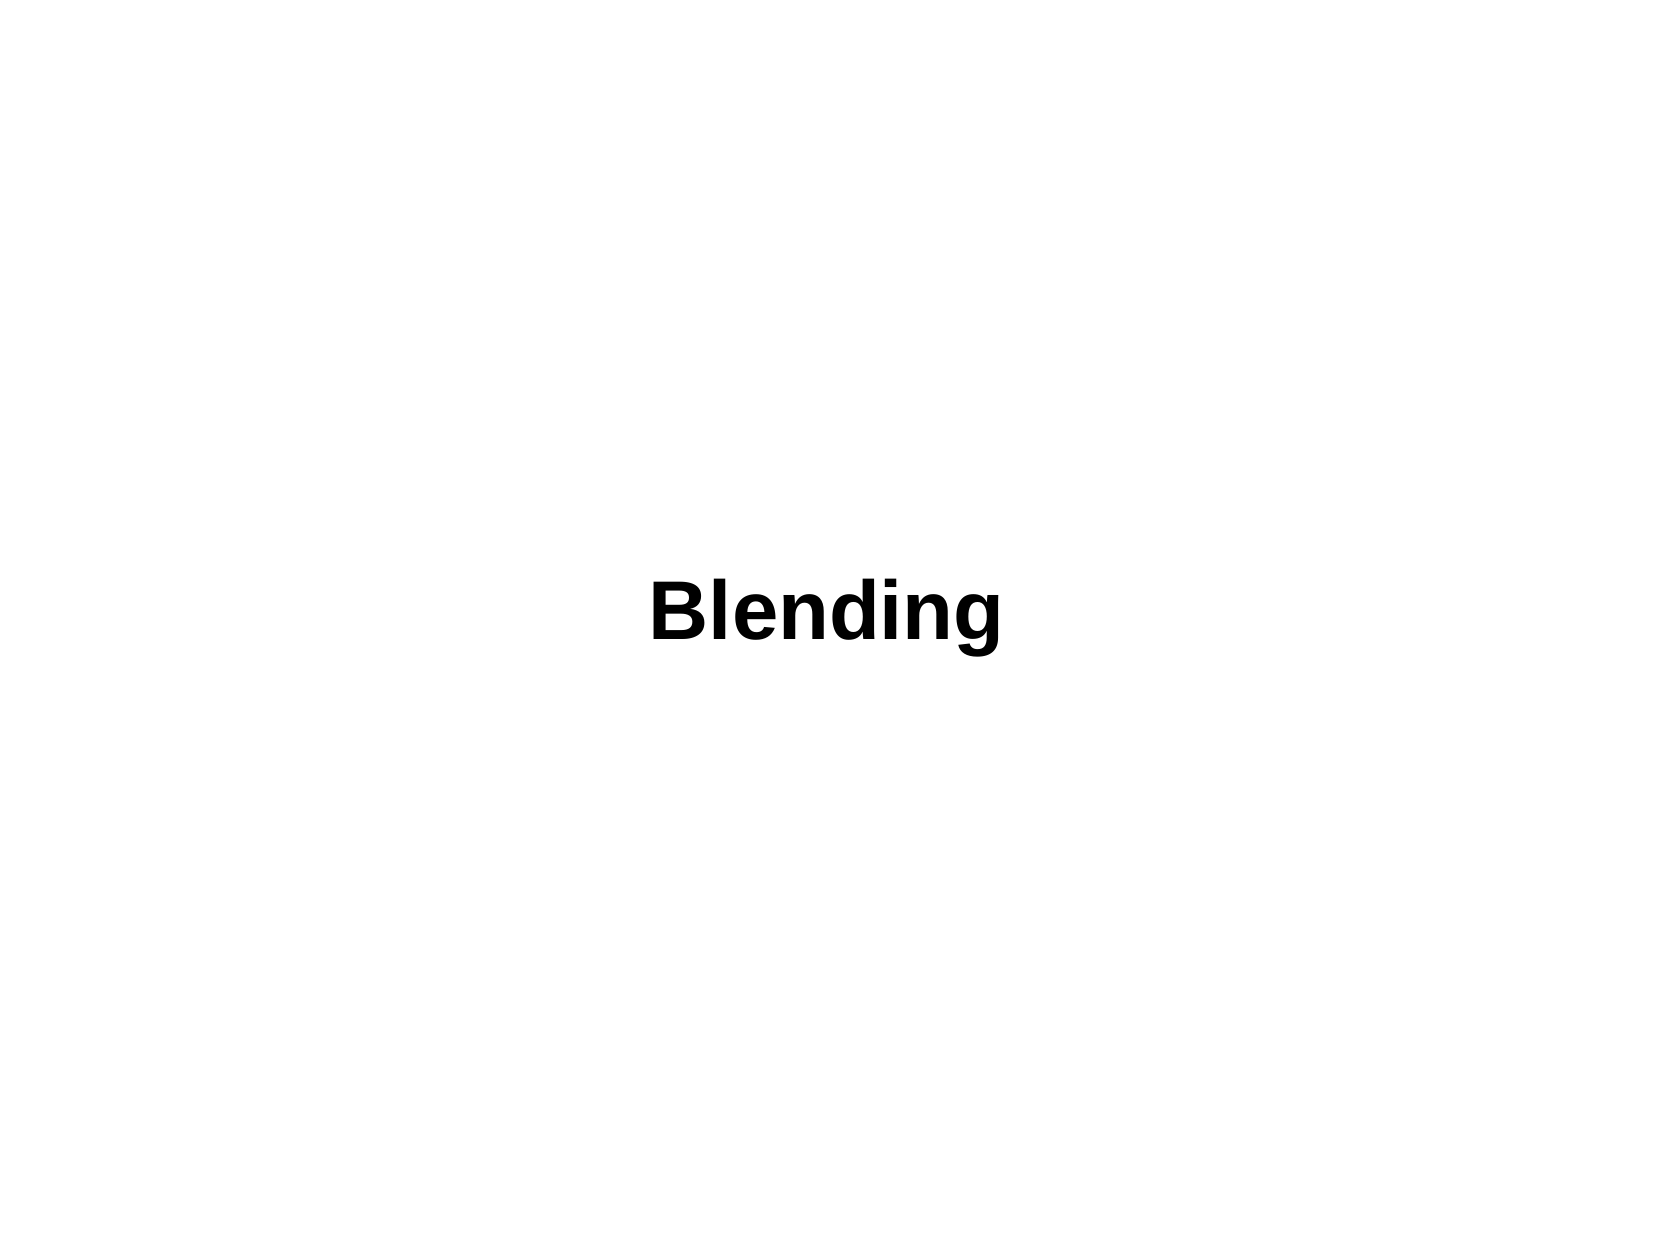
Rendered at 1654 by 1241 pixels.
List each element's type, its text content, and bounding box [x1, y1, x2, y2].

subtitle Blending [82, 130, 1571, 1091]
